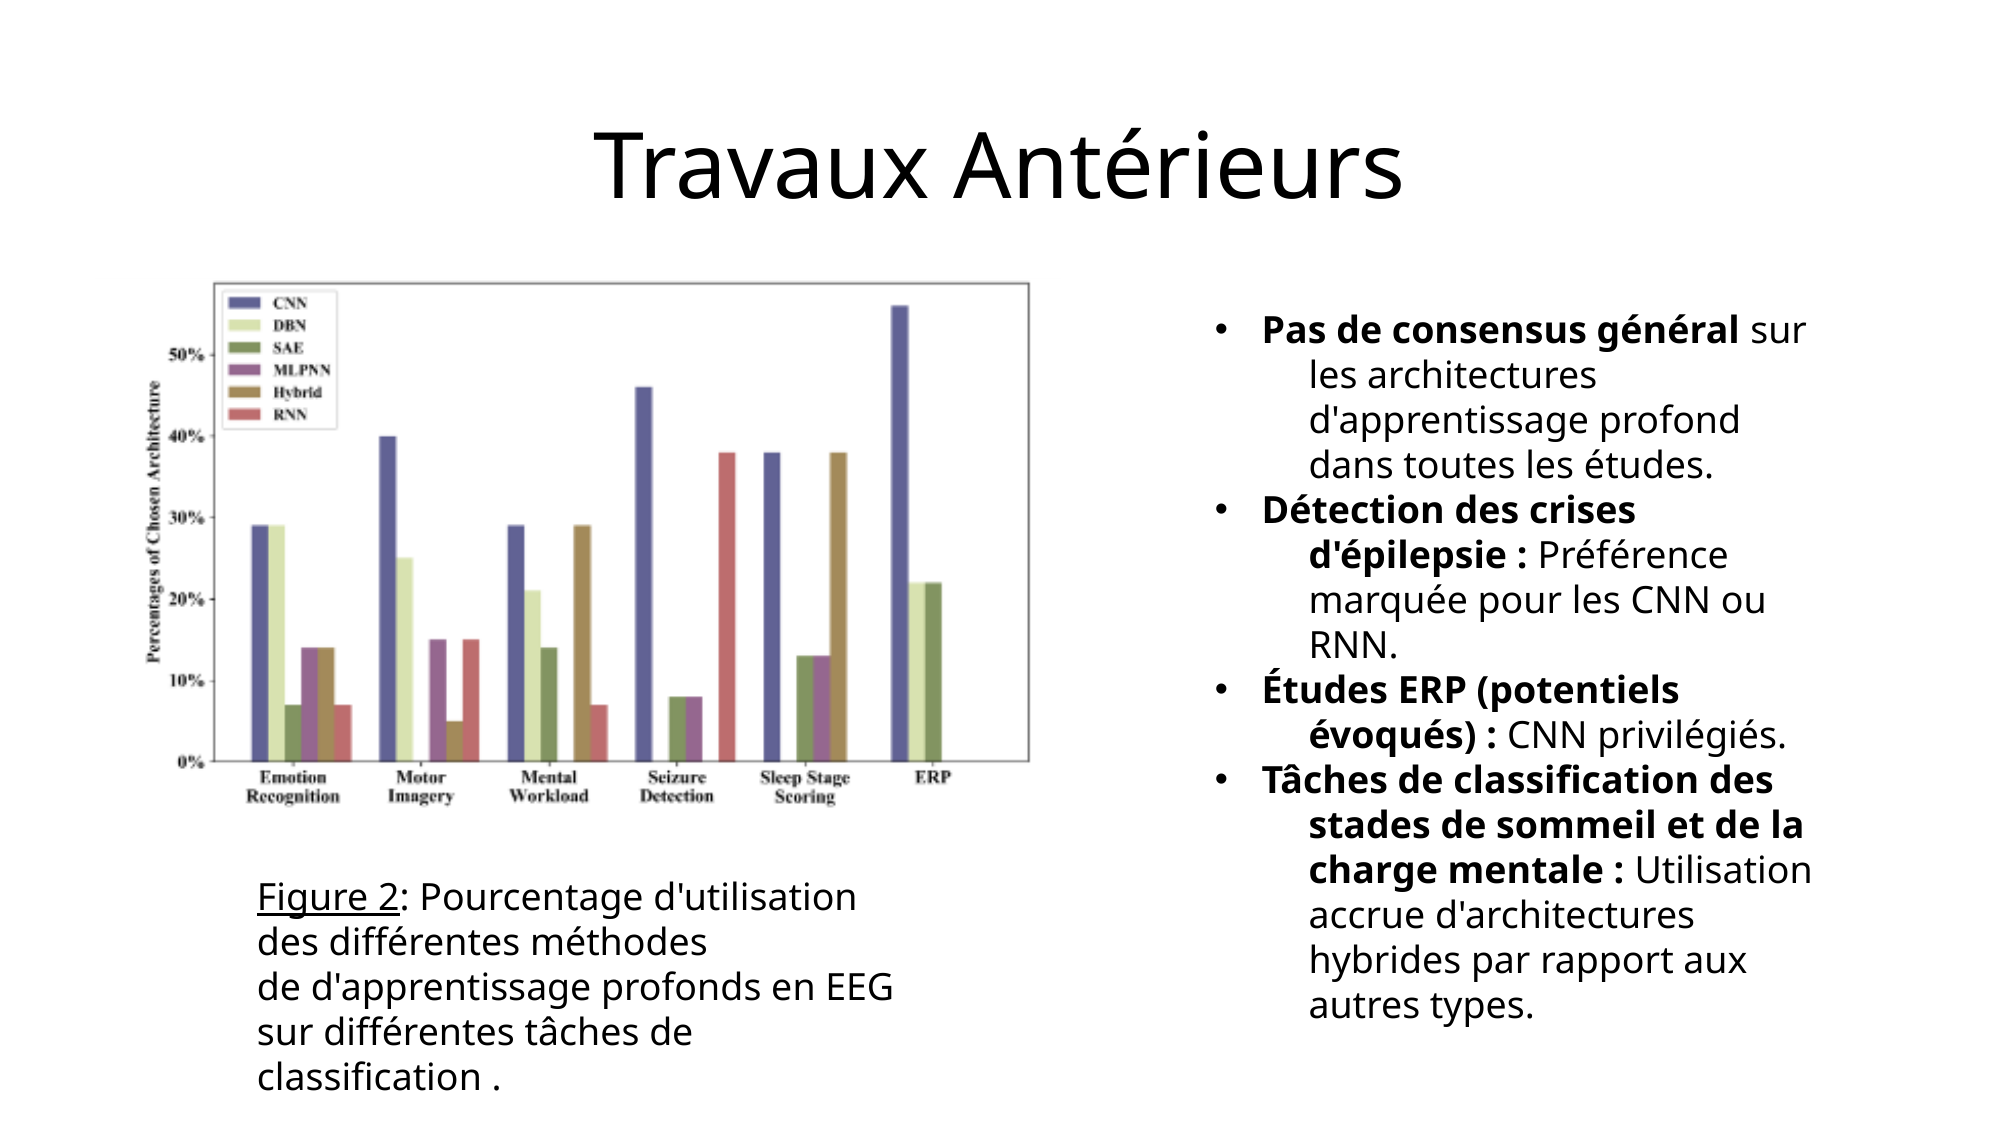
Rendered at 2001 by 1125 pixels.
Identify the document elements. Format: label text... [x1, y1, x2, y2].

text_box Figure 2: Pourcentage d'utilisation des différentes méthodes de d'apprentissage profonds en EEG sur différentes tâches de classification . [241, 865, 934, 1063]
title Travaux Antérieurs [137, 59, 1863, 278]
picture [95, 277, 1061, 814]
text_box Pas de consensus général sur les architectures d'apprentissage profond dans toutes les études. Détection des crises d'épilepsie : Préférence marquée pour les CNN ou RNN. Études ERP (potentiels évoqués) : CNN privilégiés. Tâches de classification des stades de sommeil et de la charge mentale : Utilisation accrue d'architectures hybrides par rapport aux autres types. [1199, 298, 1833, 951]
